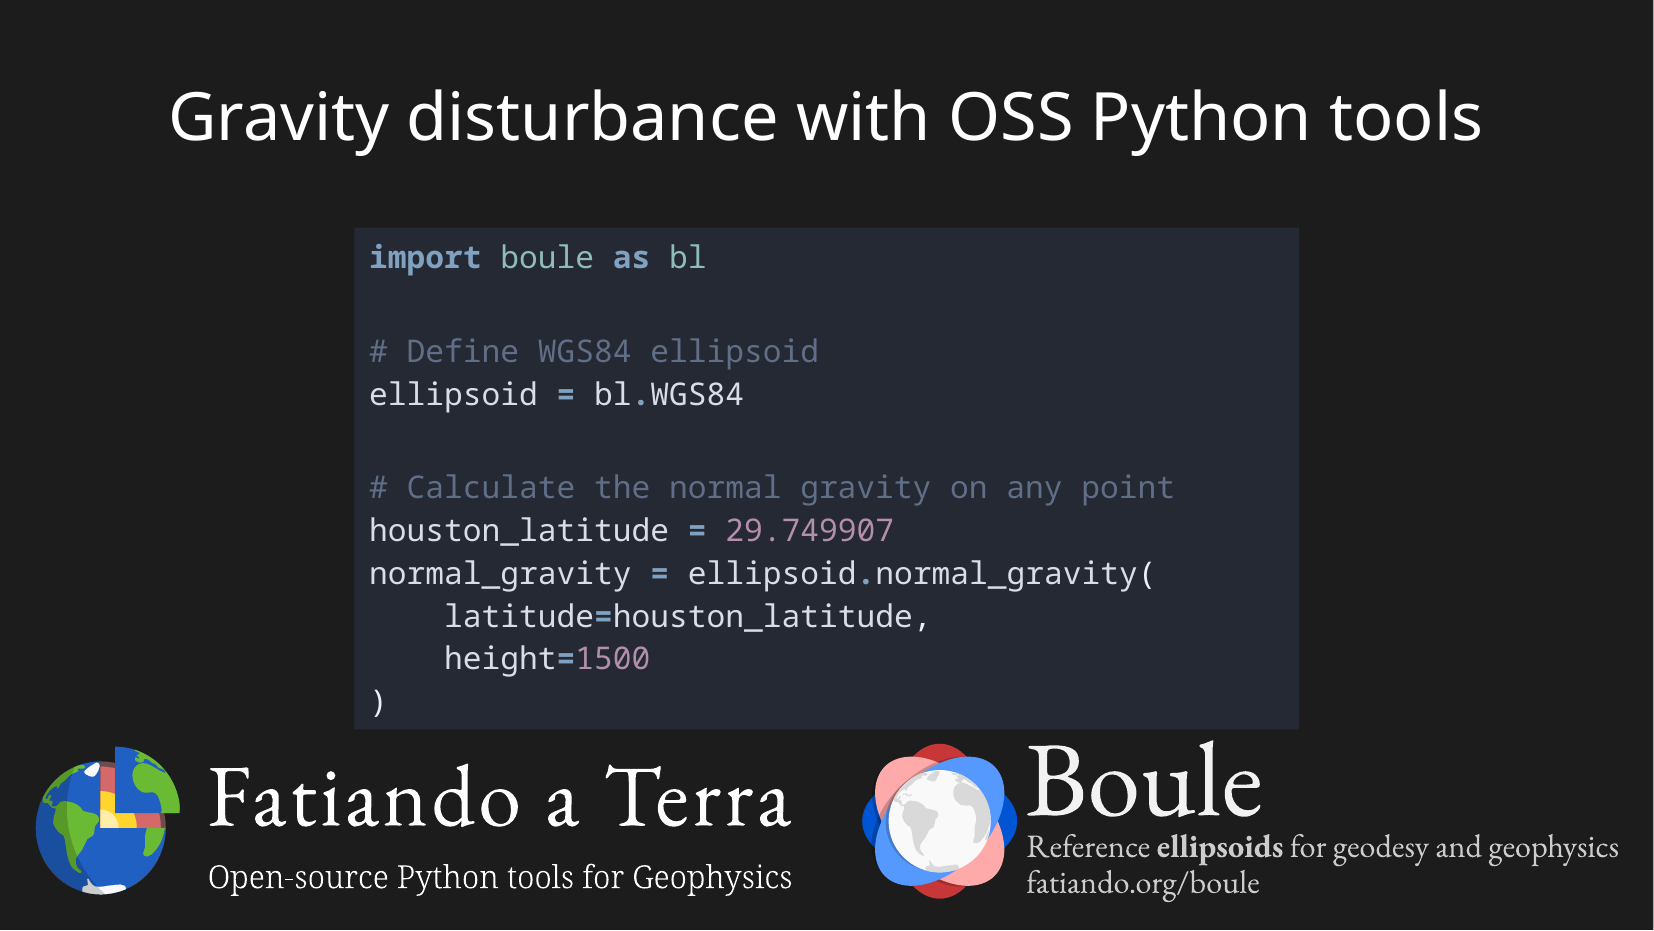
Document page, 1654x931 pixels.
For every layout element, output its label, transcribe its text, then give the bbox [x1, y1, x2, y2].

title Gravity disturbance with OSS Python tools [82, 23, 1571, 207]
picture [862, 740, 1619, 903]
text_box import boule as bl # Define WGS84 ellipsoid ellipsoid = bl.WGS84 # Calculate the normal gravity on any point houston_latitude = 29.749907 normal_gravity = ellipsoid.normal_gravity( latitude=houston_latitude, height=1500 ) [354, 227, 1300, 679]
picture [35, 746, 792, 897]
